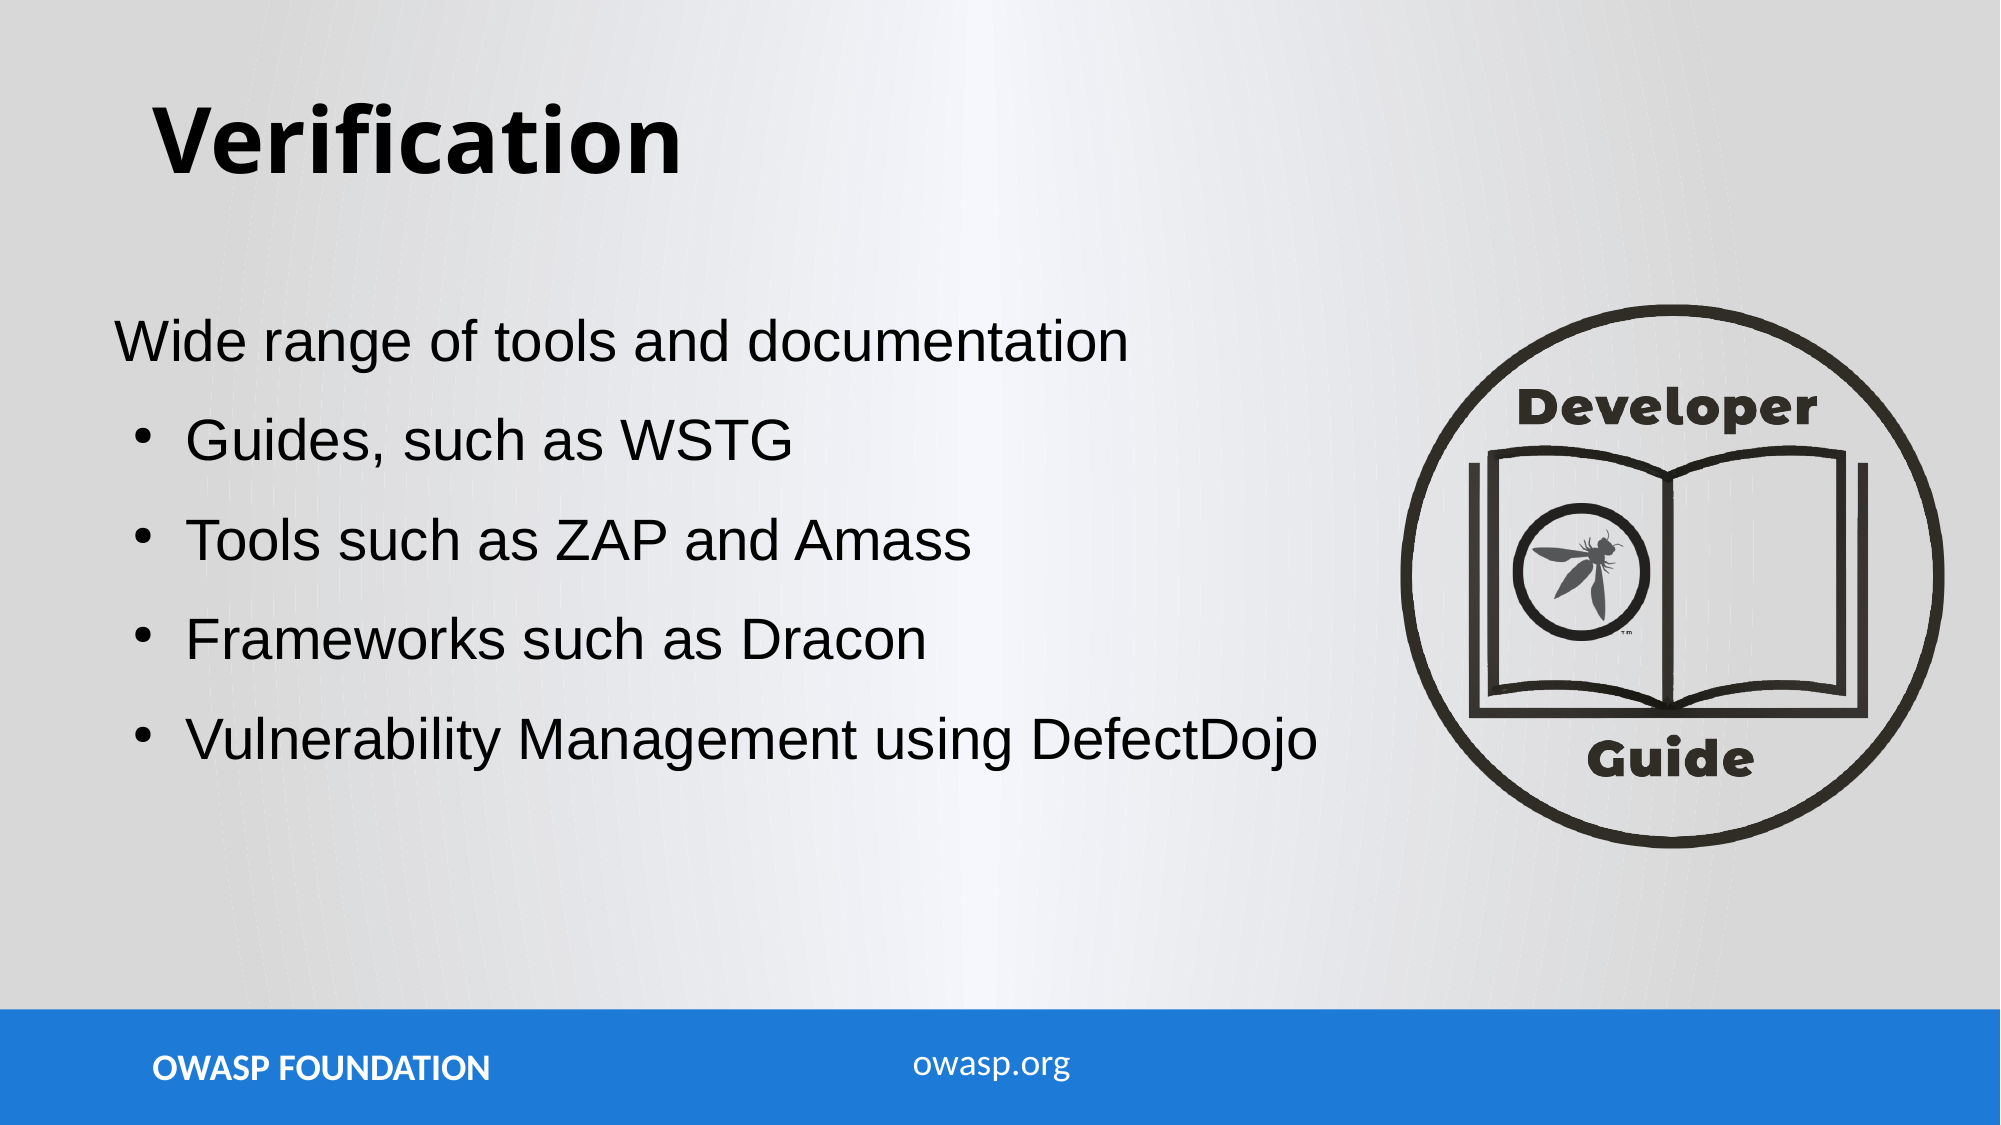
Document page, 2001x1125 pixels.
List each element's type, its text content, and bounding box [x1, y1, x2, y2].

picture [1387, 298, 1952, 863]
title Verification [137, 35, 1863, 253]
list Wide range of tools and documentation Guides, such as WSTG Tools such as ZAP and Amass Frameworks such as Dracon Vulnerability Management using DefectDojo [99, 295, 1351, 938]
